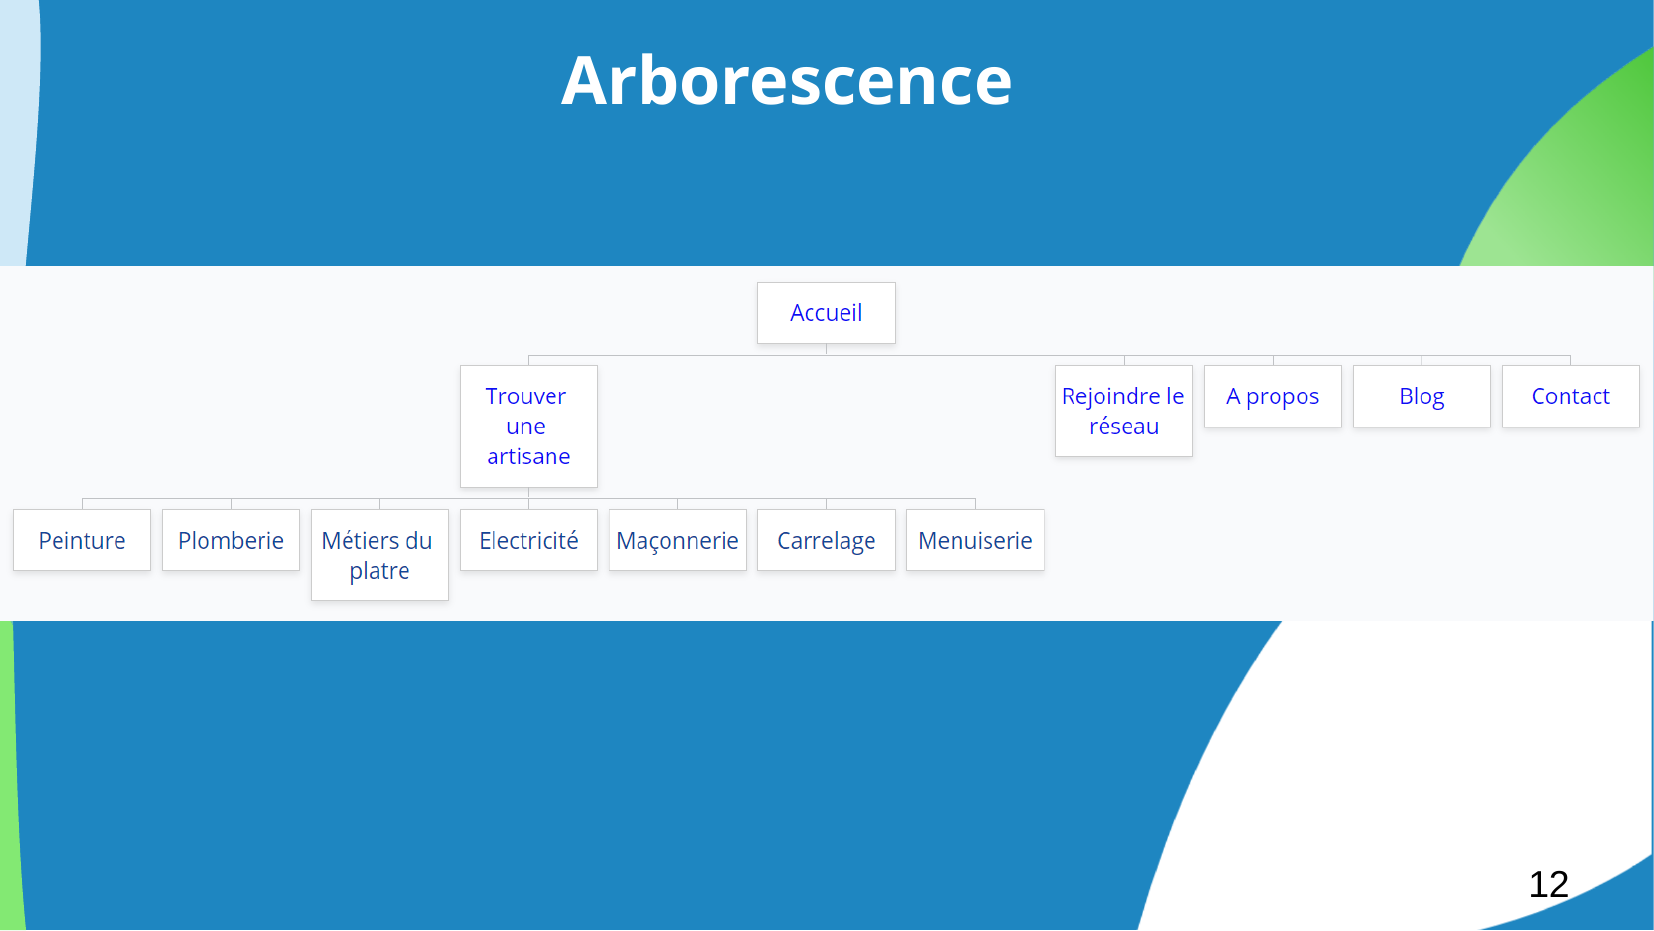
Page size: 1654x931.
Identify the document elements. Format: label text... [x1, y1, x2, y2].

picture [0, 47, 1654, 931]
text_box Arborescence [560, 38, 1476, 119]
text_box <numéro> [1513, 856, 1654, 927]
